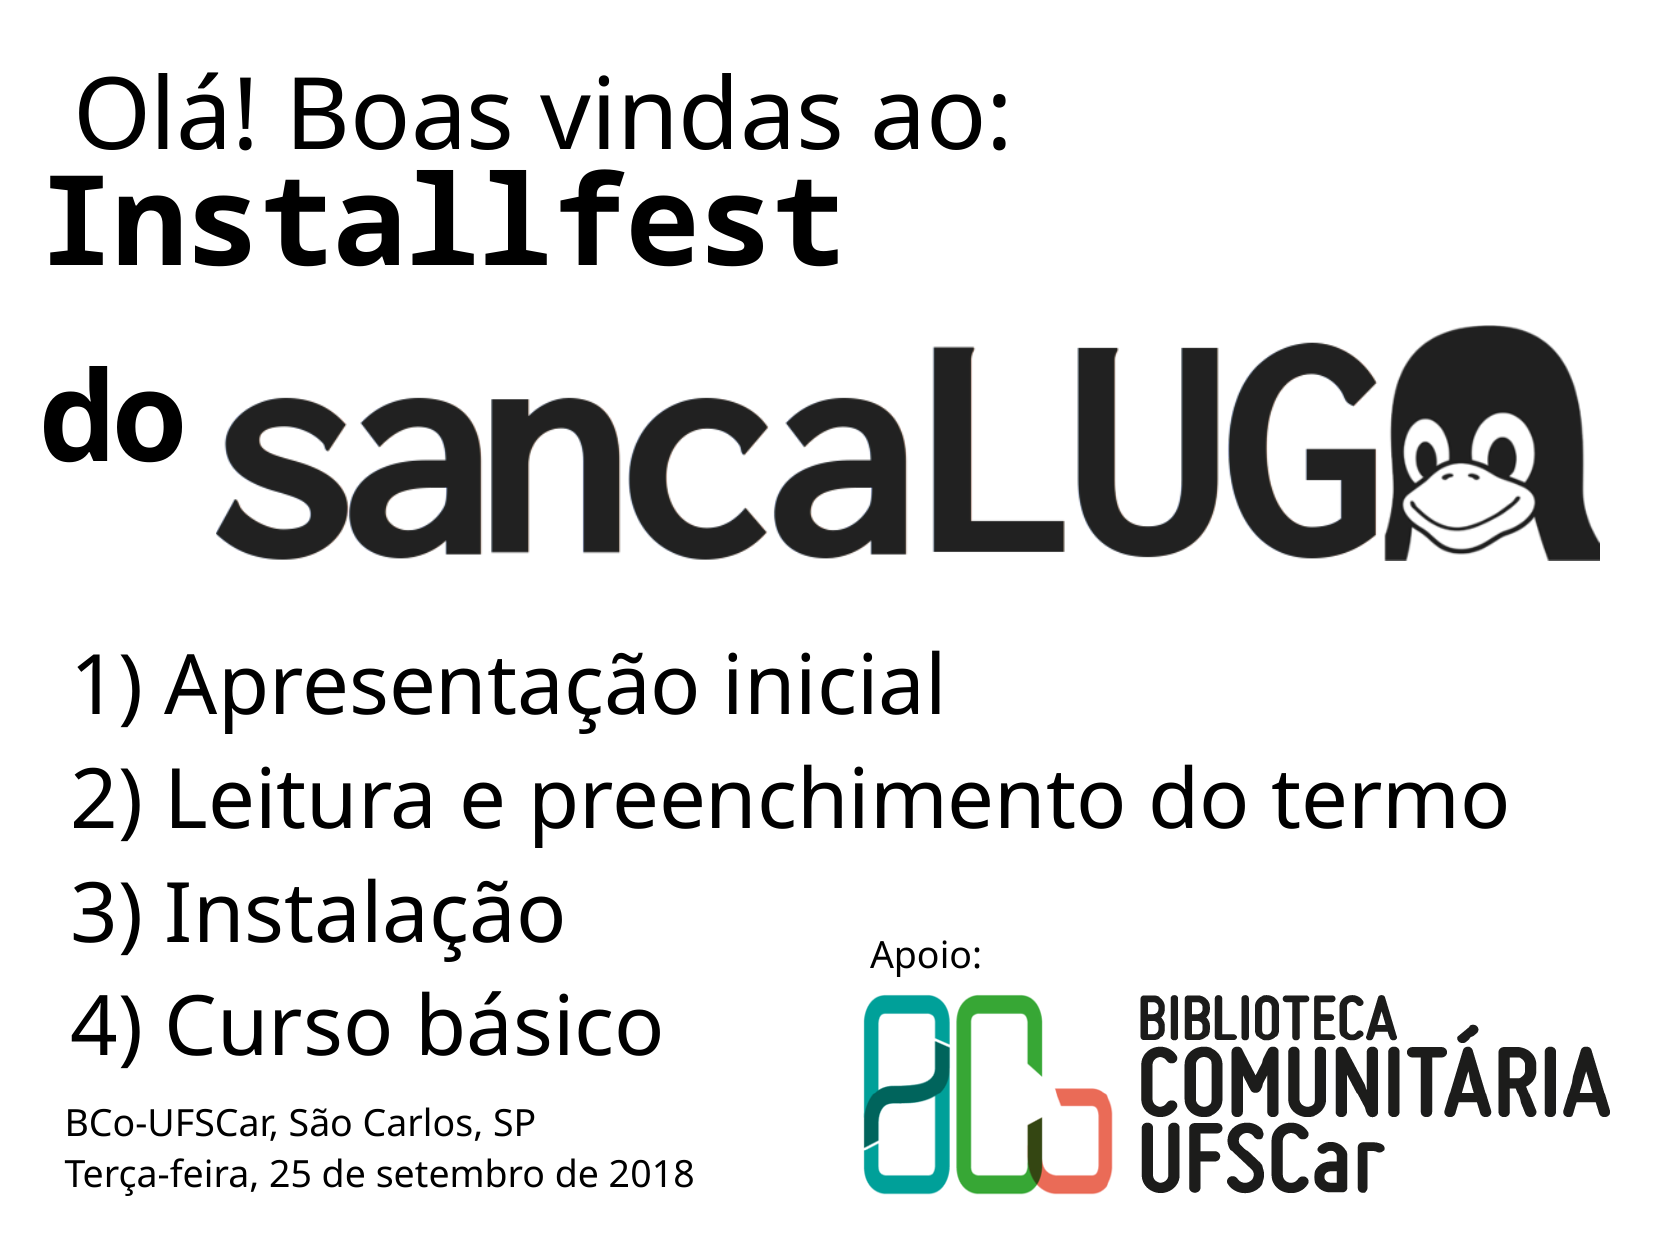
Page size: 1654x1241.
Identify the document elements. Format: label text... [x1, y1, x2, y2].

text_box Olá! Boas vindas ao: [73, 50, 1348, 171]
picture [216, 325, 1600, 561]
picture [850, 980, 1624, 1208]
title Installfest do [39, 220, 908, 385]
subtitle 1) Apresentação inicial 2) Leitura e preenchimento do termo 3) Instalação 4) Curso básico [70, 625, 1559, 1027]
text_box BCo-UFSCar, São Carlos, SP Terça-feira, 25 de setembro de 2018 [49, 1088, 676, 1194]
text_box Apoio: [855, 921, 993, 982]
